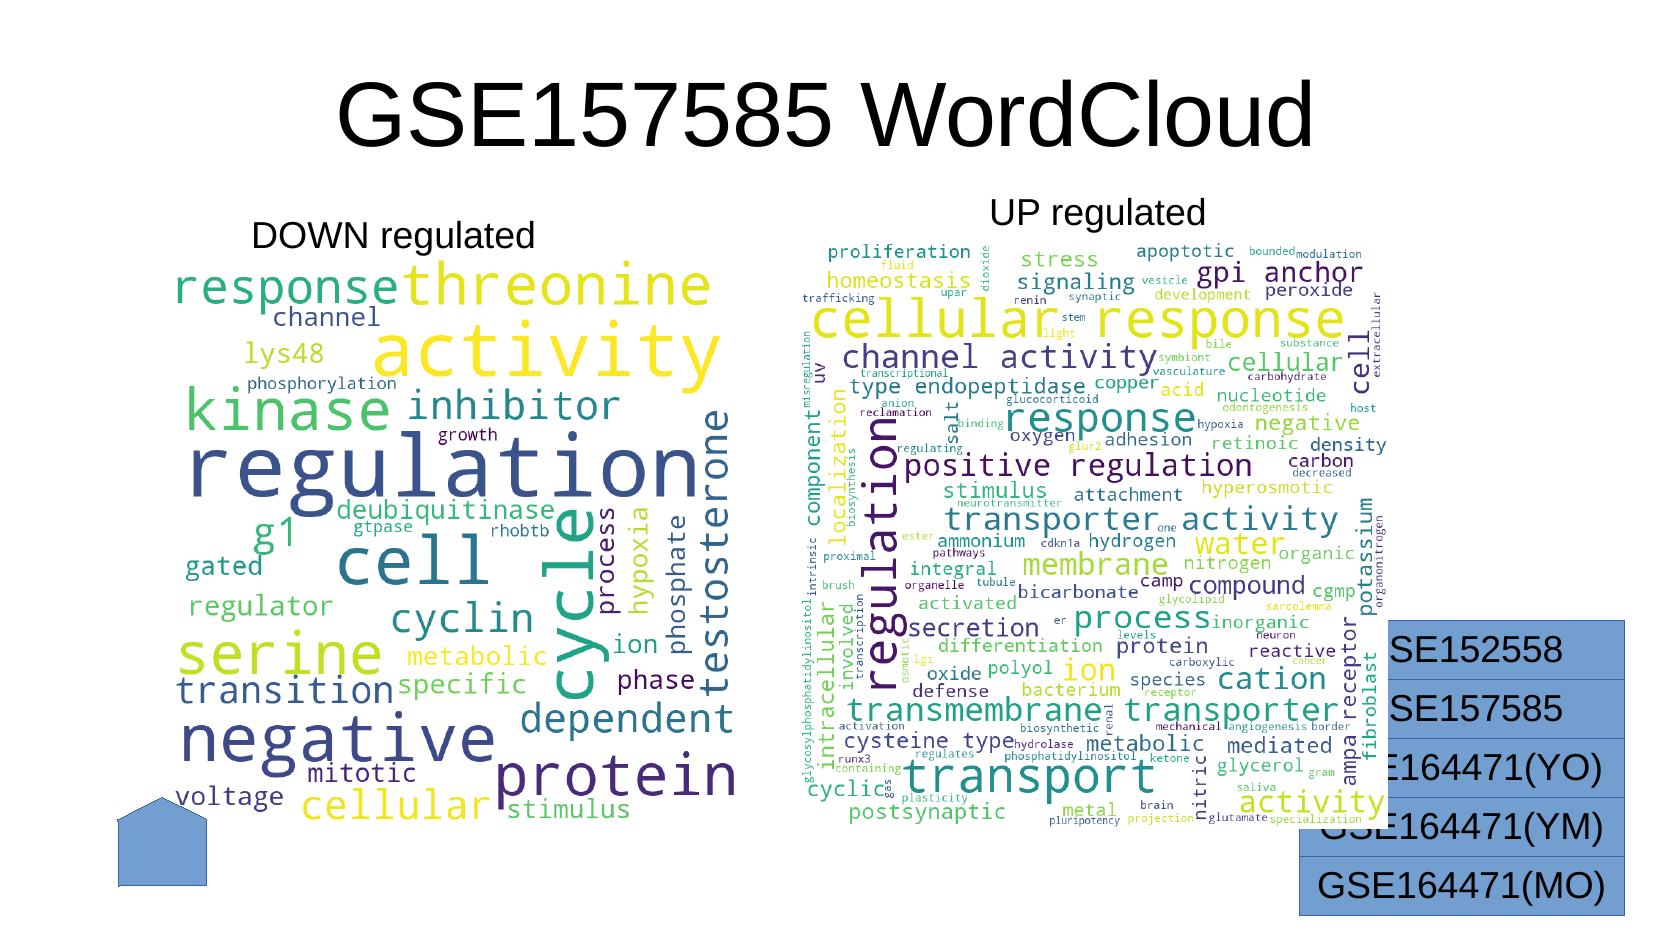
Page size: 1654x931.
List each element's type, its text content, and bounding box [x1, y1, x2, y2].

picture [170, 258, 739, 828]
text_box GSE164471(MO) [1299, 856, 1625, 916]
text_box UP regulated [974, 183, 1329, 242]
text_box [117, 797, 207, 887]
text_box GSE157585 [1388, 680, 1625, 738]
text_box GSE164471(YO) [1388, 738, 1625, 797]
picture [801, 242, 1388, 829]
text_box GSE164471(YM) [1299, 797, 1625, 856]
text_box DOWN regulated [236, 206, 591, 306]
text_box GSE152558 [1388, 620, 1625, 680]
title GSE157585 WordCloud [82, 37, 1571, 193]
